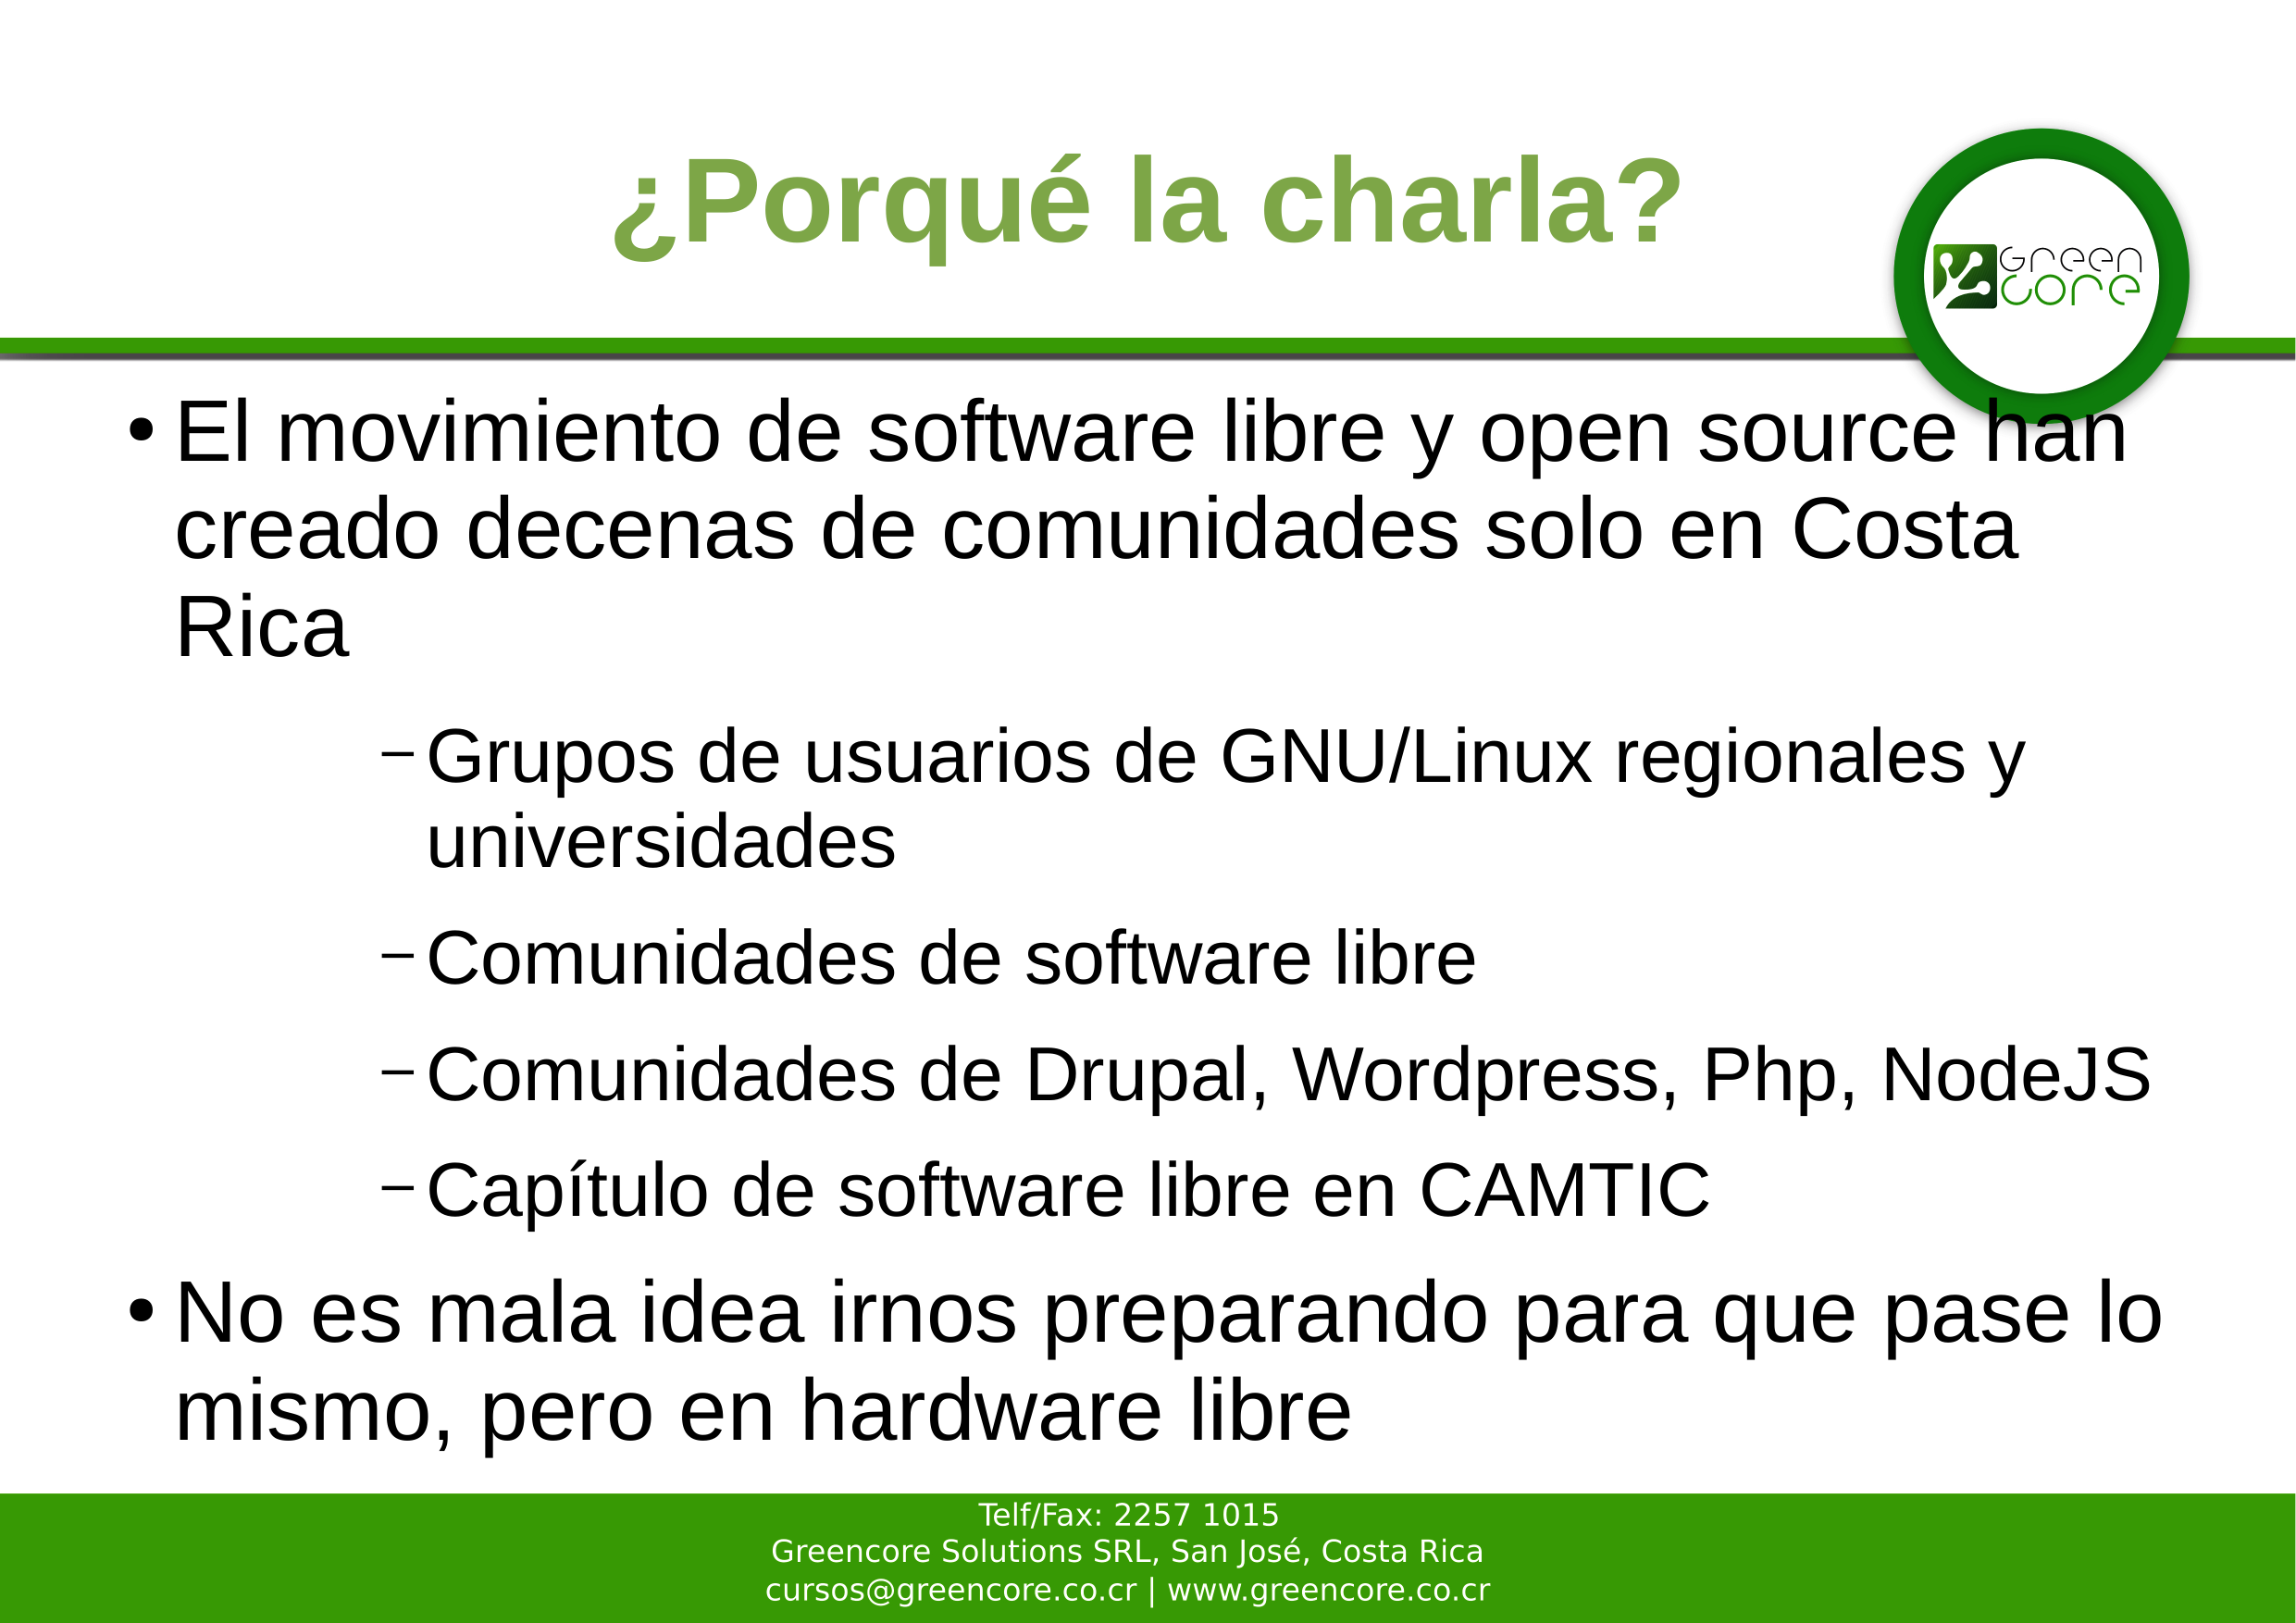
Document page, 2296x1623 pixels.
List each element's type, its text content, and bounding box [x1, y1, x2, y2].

title ¿Porqué la charla? [115, 64, 2181, 336]
list El movimiento de software libre y open source han creado decenas de comunidades solo en Costa Rica Grupos de usuarios de GNU/Linux regionales y universidades Comunidades de software libre Comunidades de Drupal, Wordpress, Php, NodeJS Capítulo de software libre en CAMTIC No es mala idea irnos preparando para que pase lo mismo, pero en hardware libre [109, 382, 2176, 1492]
picture [0, 0, 2296, 1623]
